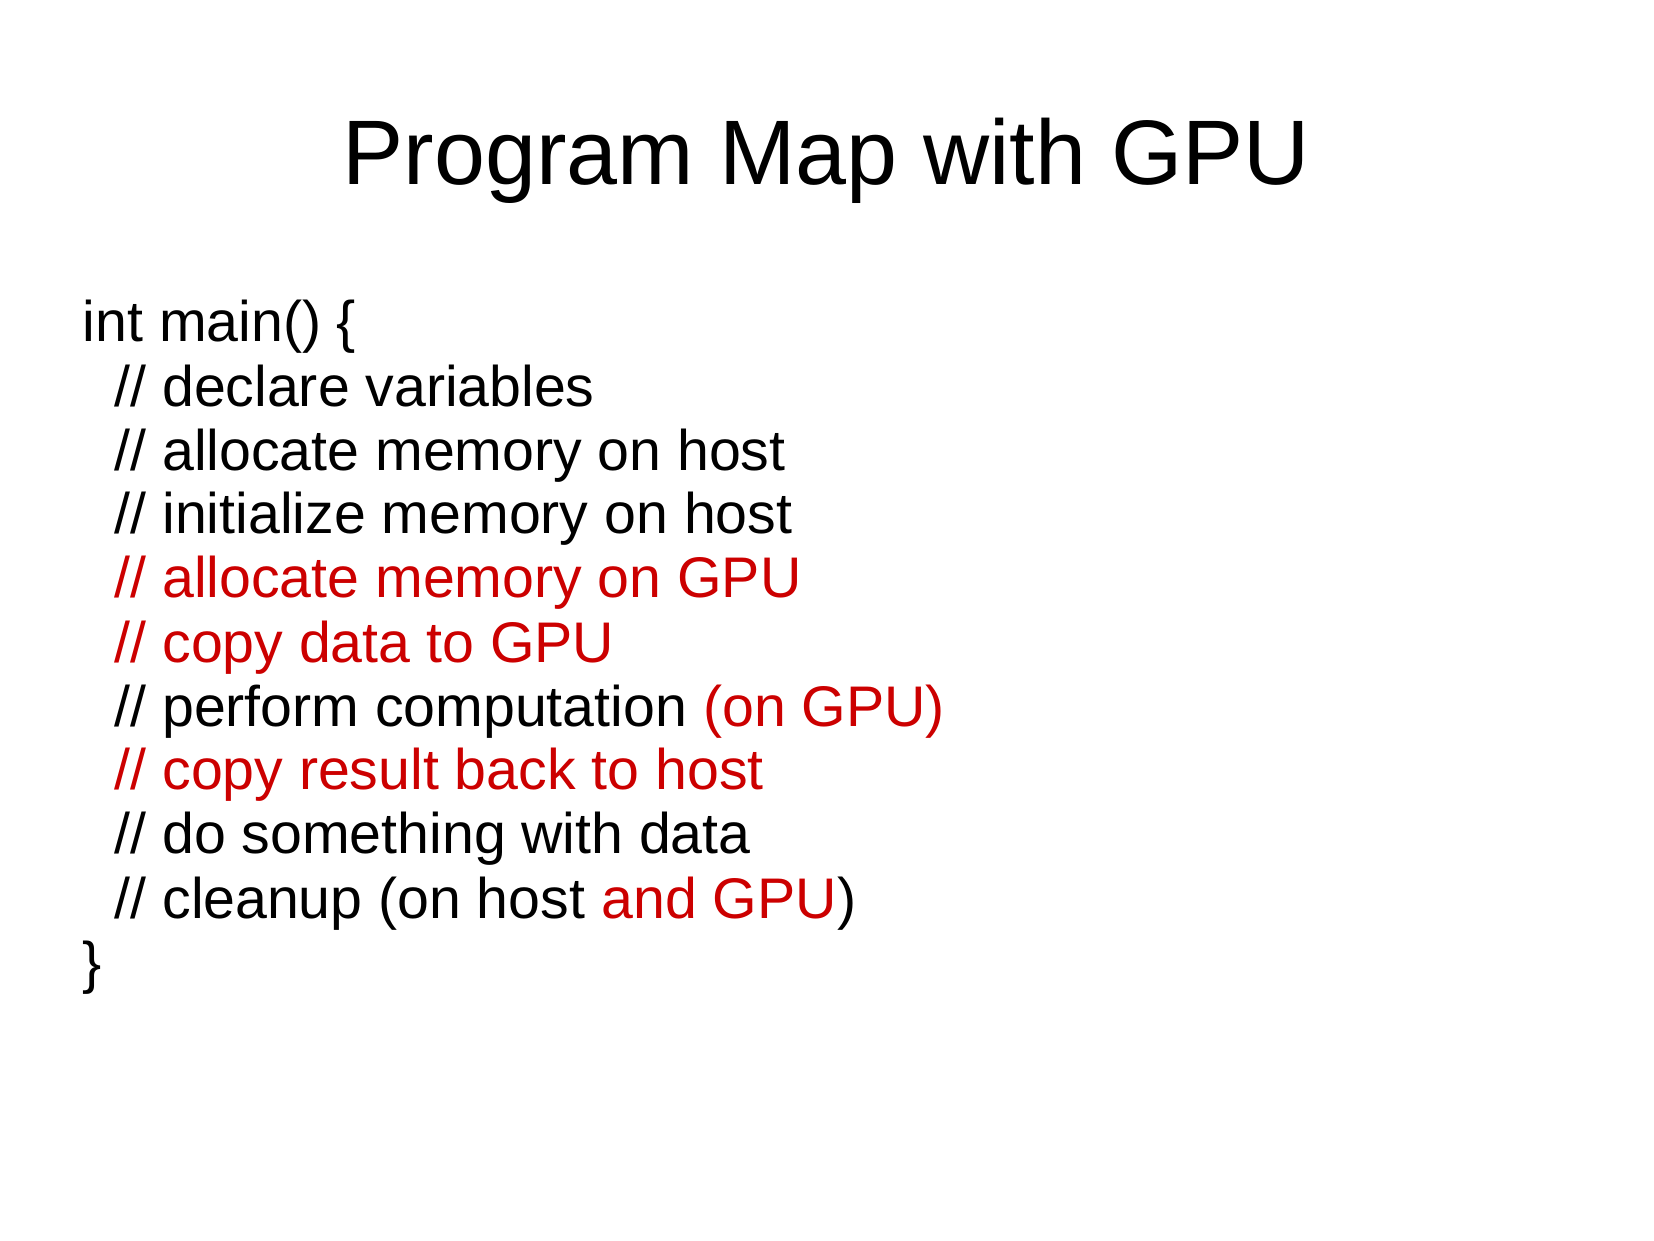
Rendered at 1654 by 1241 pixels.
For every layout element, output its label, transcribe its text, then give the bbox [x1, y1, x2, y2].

list int main() { // declare variables // allocate memory on host // initialize memory on host // allocate memory on GPU // copy data to GPU // perform computation (on GPU) // copy result back to host // do something with data // cleanup (on host and GPU) } [82, 290, 946, 1010]
title Program Map with GPU [82, 49, 1571, 257]
